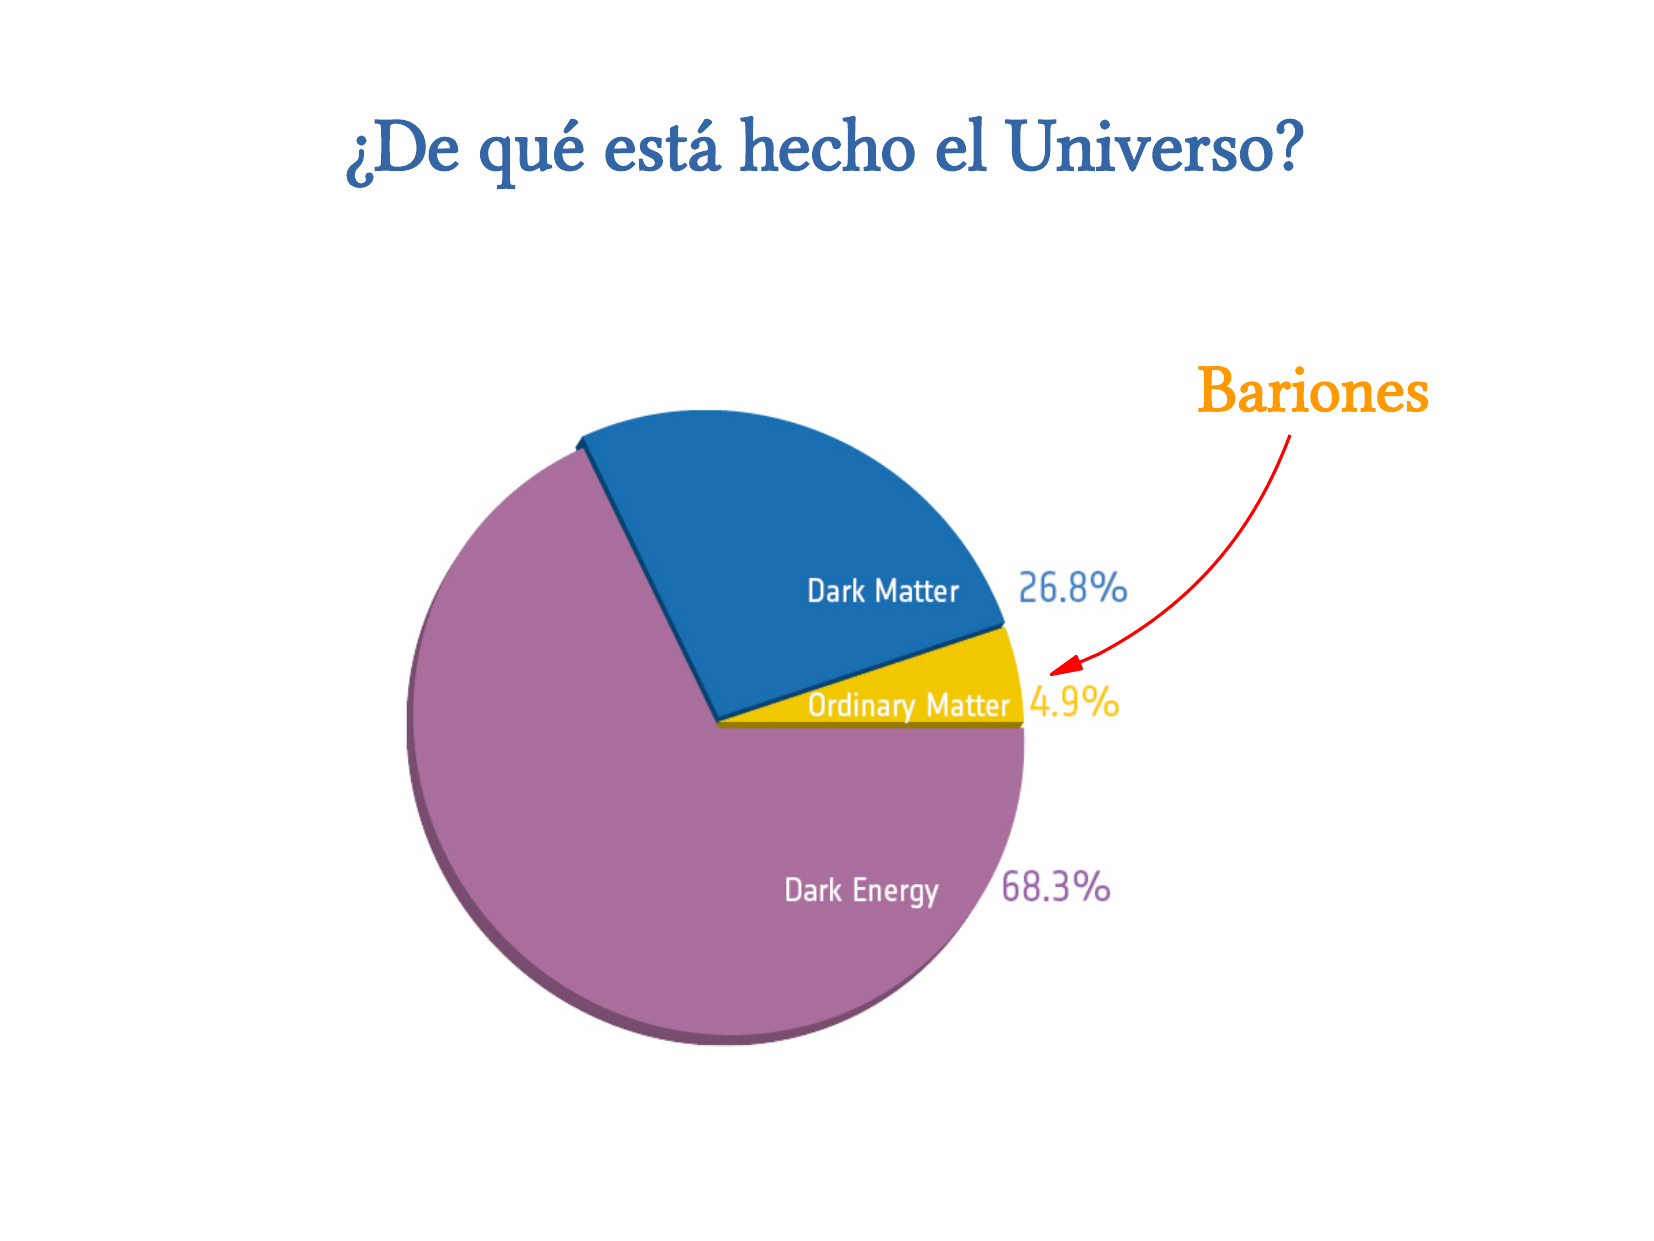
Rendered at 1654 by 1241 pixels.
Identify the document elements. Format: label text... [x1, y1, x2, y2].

title ¿De qué está hecho el Universo? [58, 102, 1592, 188]
title Bariones [1164, 327, 1465, 451]
picture [0, 0, 1654, 1241]
